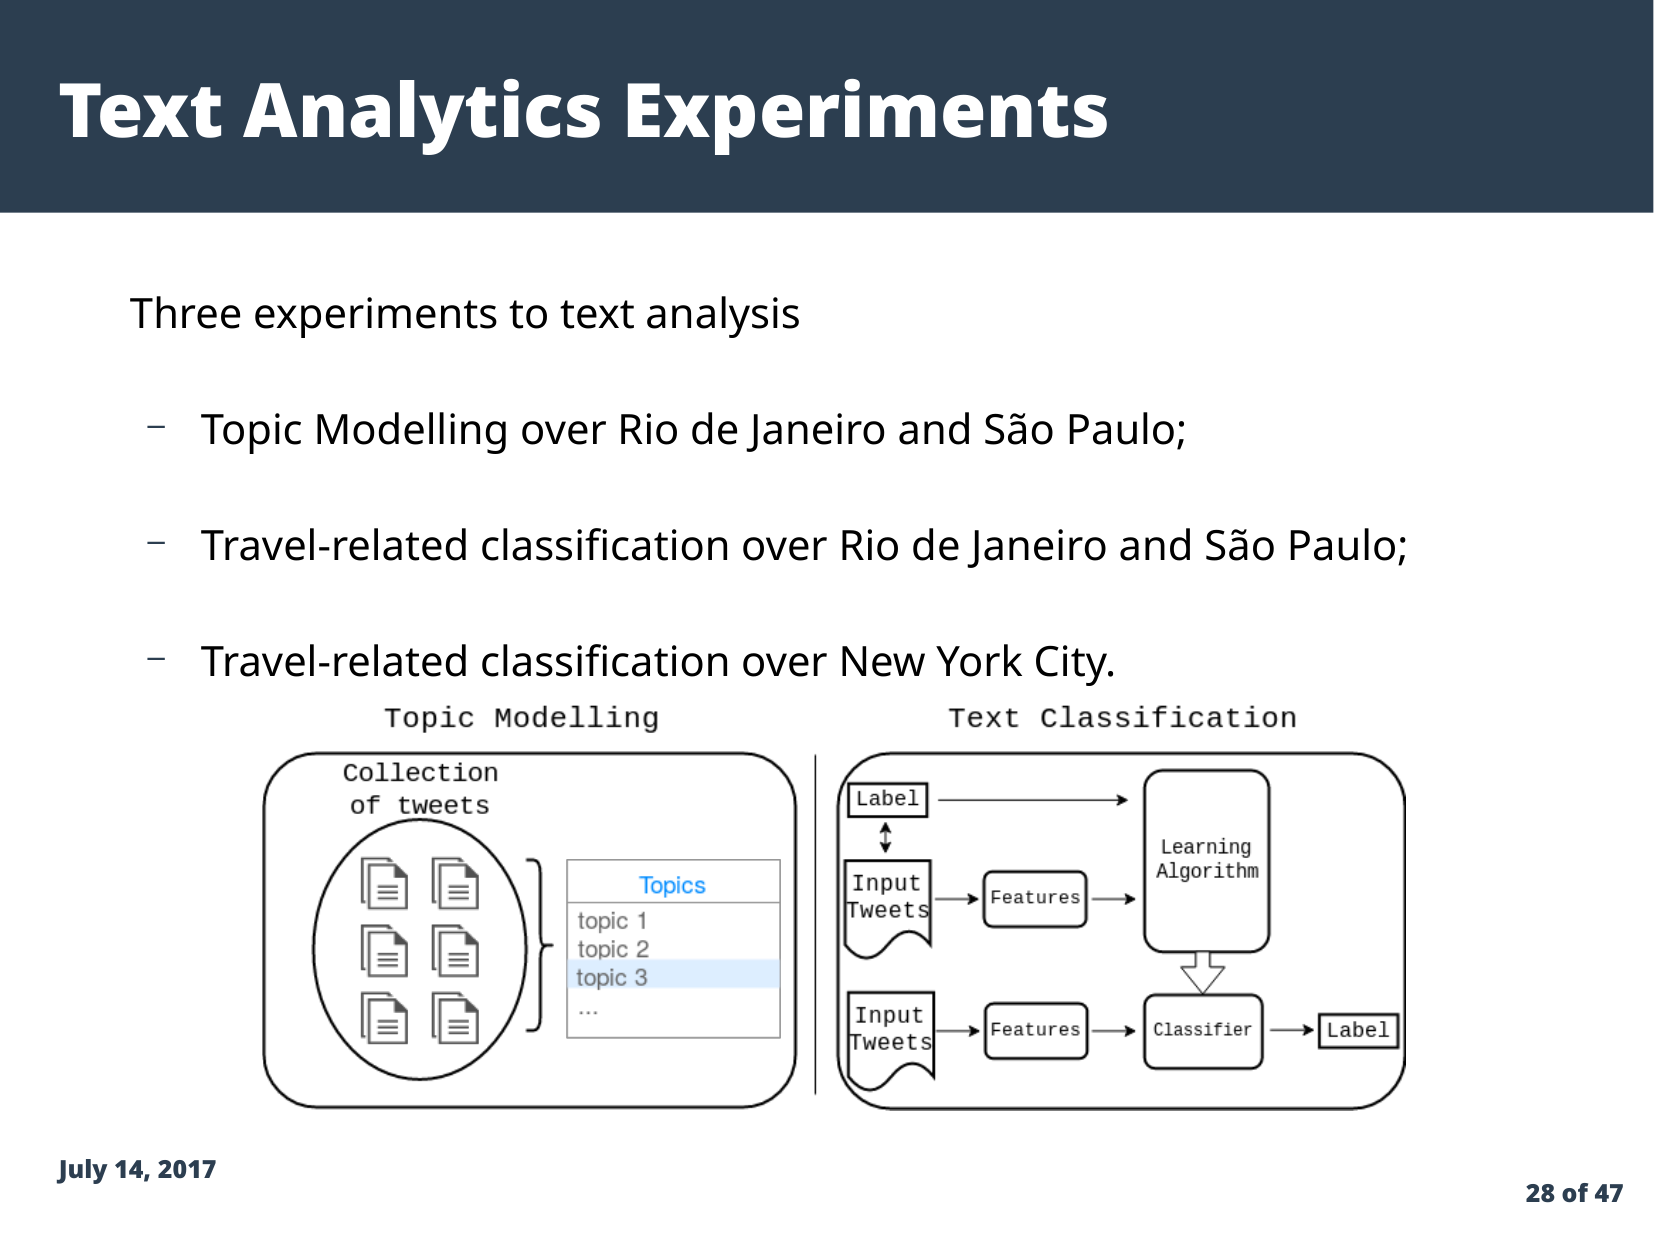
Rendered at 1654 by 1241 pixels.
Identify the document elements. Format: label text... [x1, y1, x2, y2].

picture [262, 696, 1406, 1111]
list Three experiments to text analysis Topic Modelling over Rio de Janeiro and São Paulo; Travel-related classification over Rio de Janeiro and São Paulo; Travel-related classification over New York City. [59, 283, 1583, 768]
title Text Analytics Experiments [59, 29, 1595, 187]
